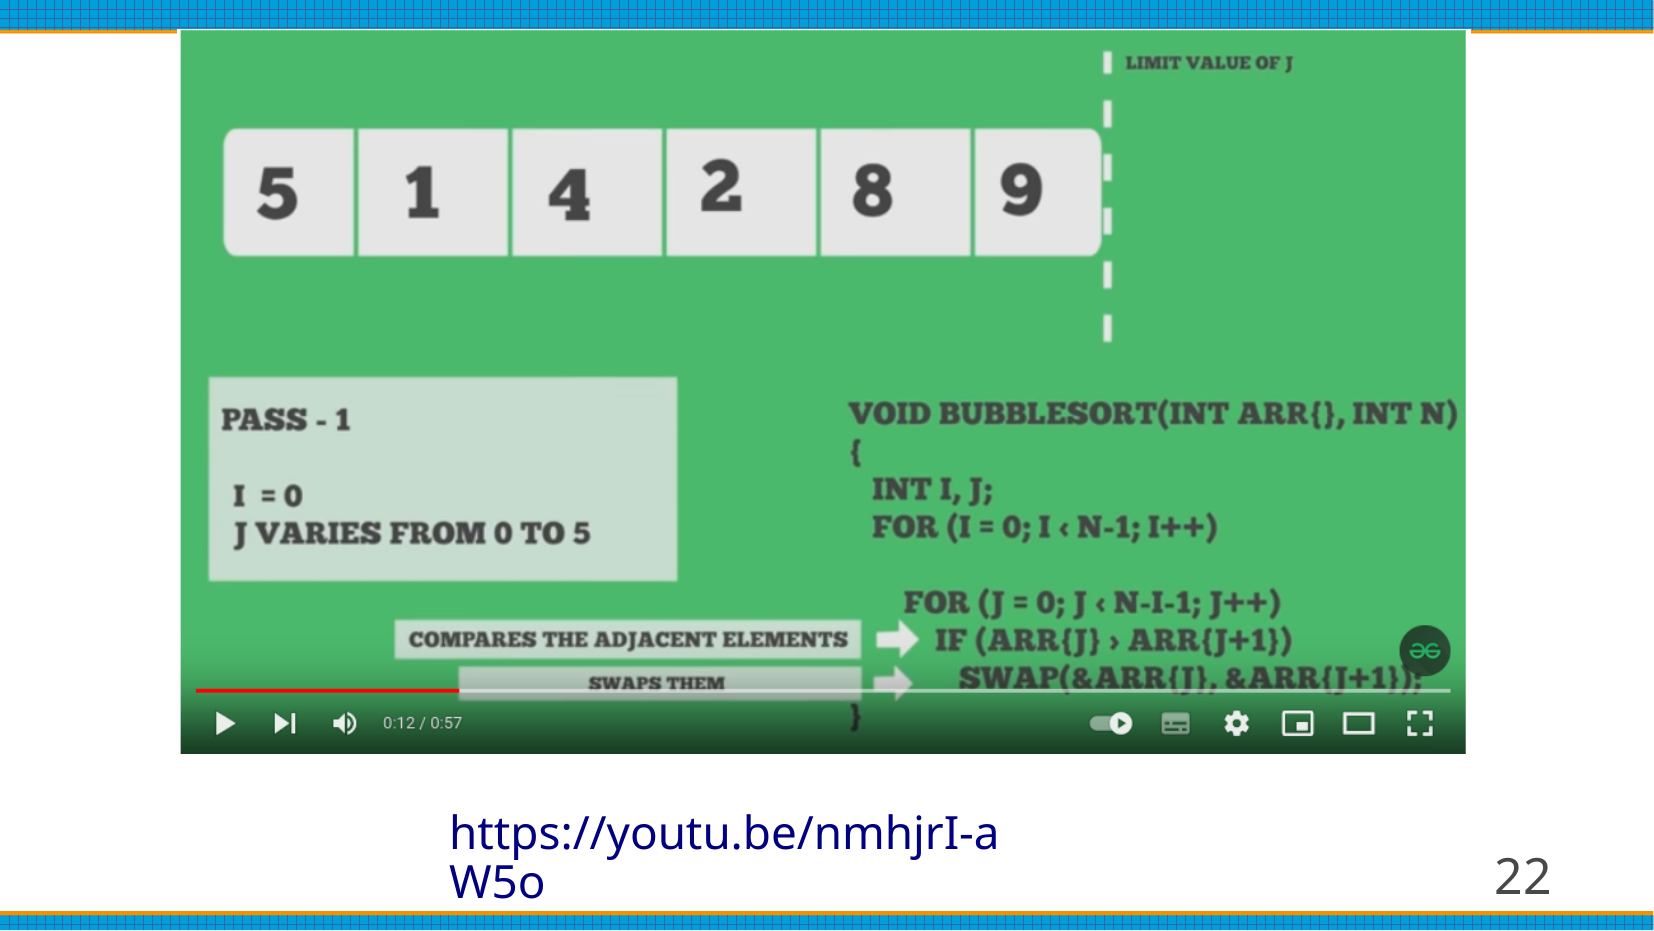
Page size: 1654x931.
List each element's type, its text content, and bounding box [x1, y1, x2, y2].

picture [177, 30, 1471, 754]
text_box https://youtu.be/nmhjrI-aW5o [443, 797, 1034, 867]
